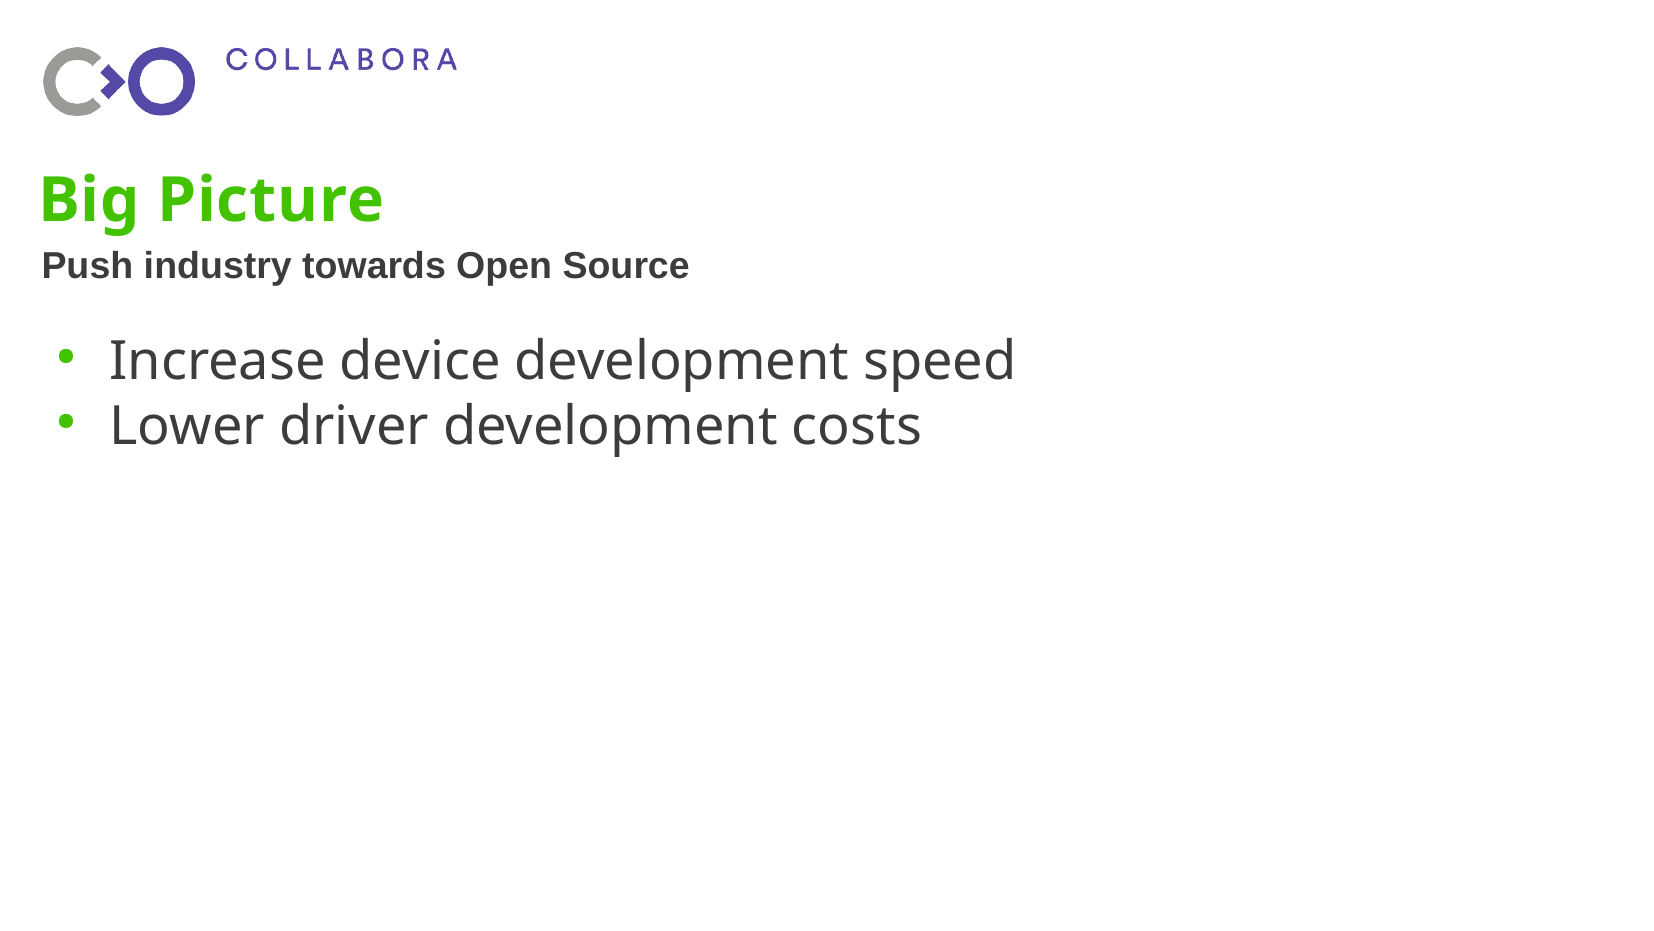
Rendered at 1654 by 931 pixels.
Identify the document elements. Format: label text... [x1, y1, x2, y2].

picture [43, 47, 457, 116]
title Big Picture [38, 159, 1614, 216]
text_box Push industry towards Open Source [41, 240, 1614, 290]
list Increase device development speed Lower driver development costs [38, 325, 1614, 581]
